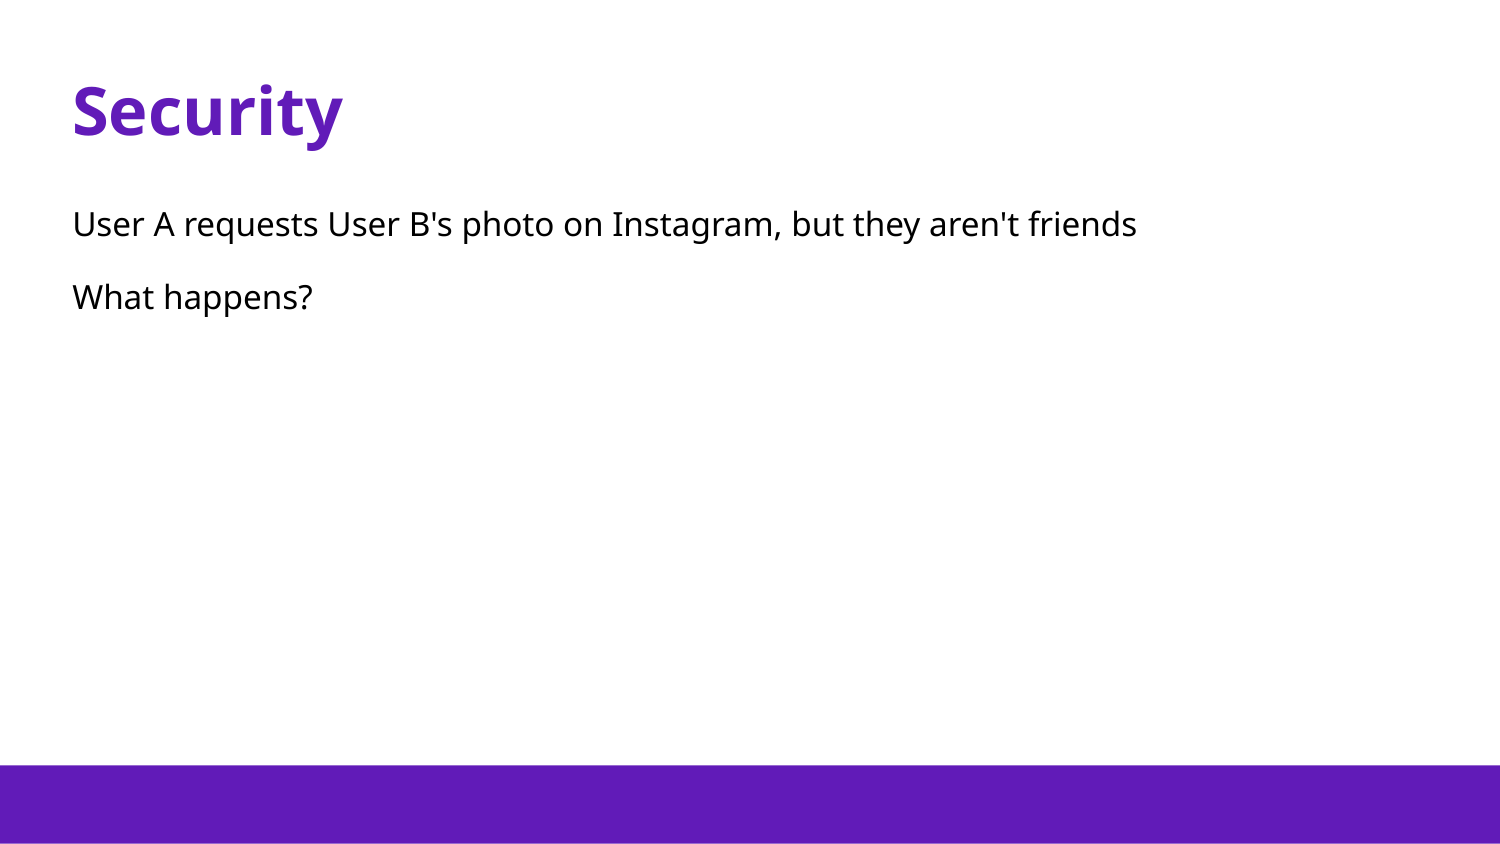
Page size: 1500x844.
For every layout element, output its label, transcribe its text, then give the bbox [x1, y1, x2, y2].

title Security [57, 54, 1273, 164]
list User A requests User B's photo on Instagram, but they aren't friends What happens? [57, 188, 1273, 709]
